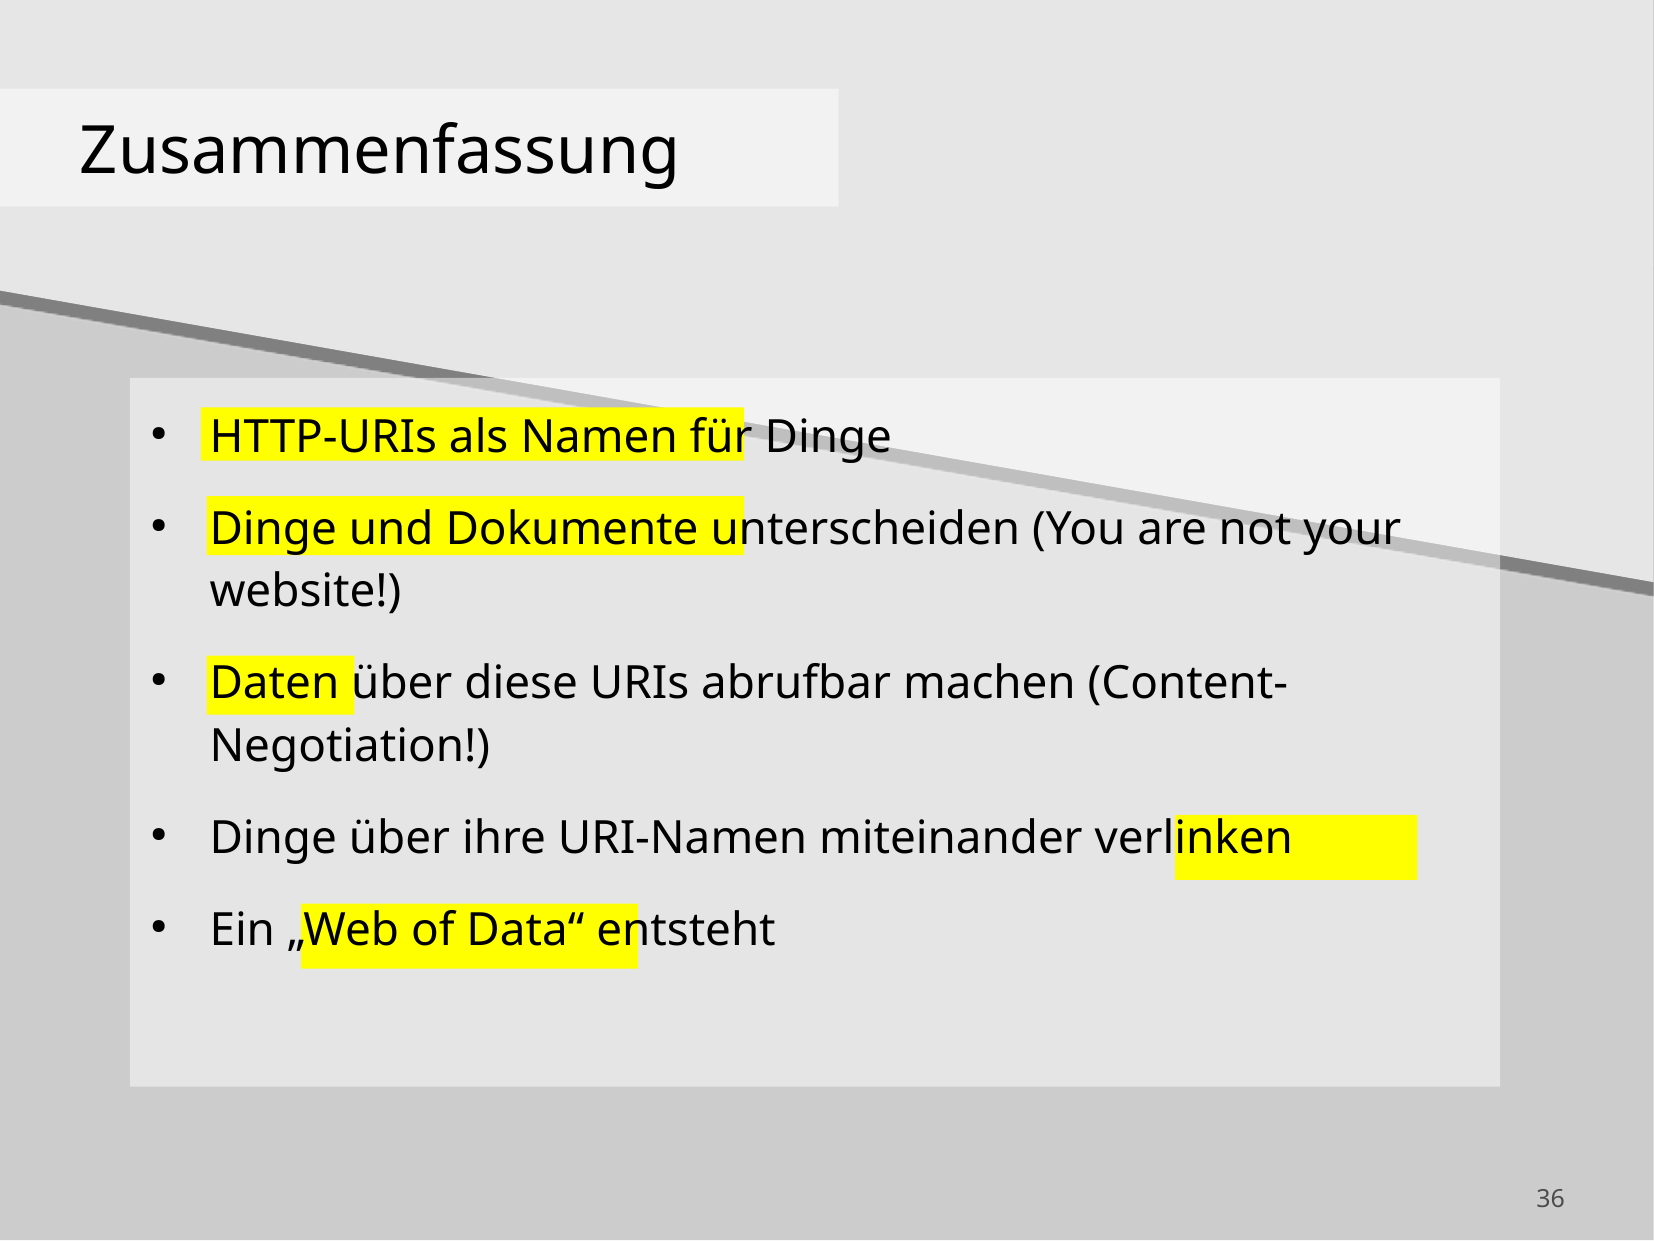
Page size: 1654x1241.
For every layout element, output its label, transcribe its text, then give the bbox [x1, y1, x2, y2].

text_box HTTP-URIs als Namen für Dinge Dinge und Dokumente unterscheiden (You are not your website!) Daten über diese URIs abrufbar machen (Content-Negotiation!) Dinge über ihre URI-Namen miteinander verlinken Ein „Web of Data“ entsteht [135, 395, 1524, 976]
text_box Zusammenfassung [64, 94, 827, 296]
text_box [129, 377, 1501, 1087]
text_box [0, 88, 839, 207]
